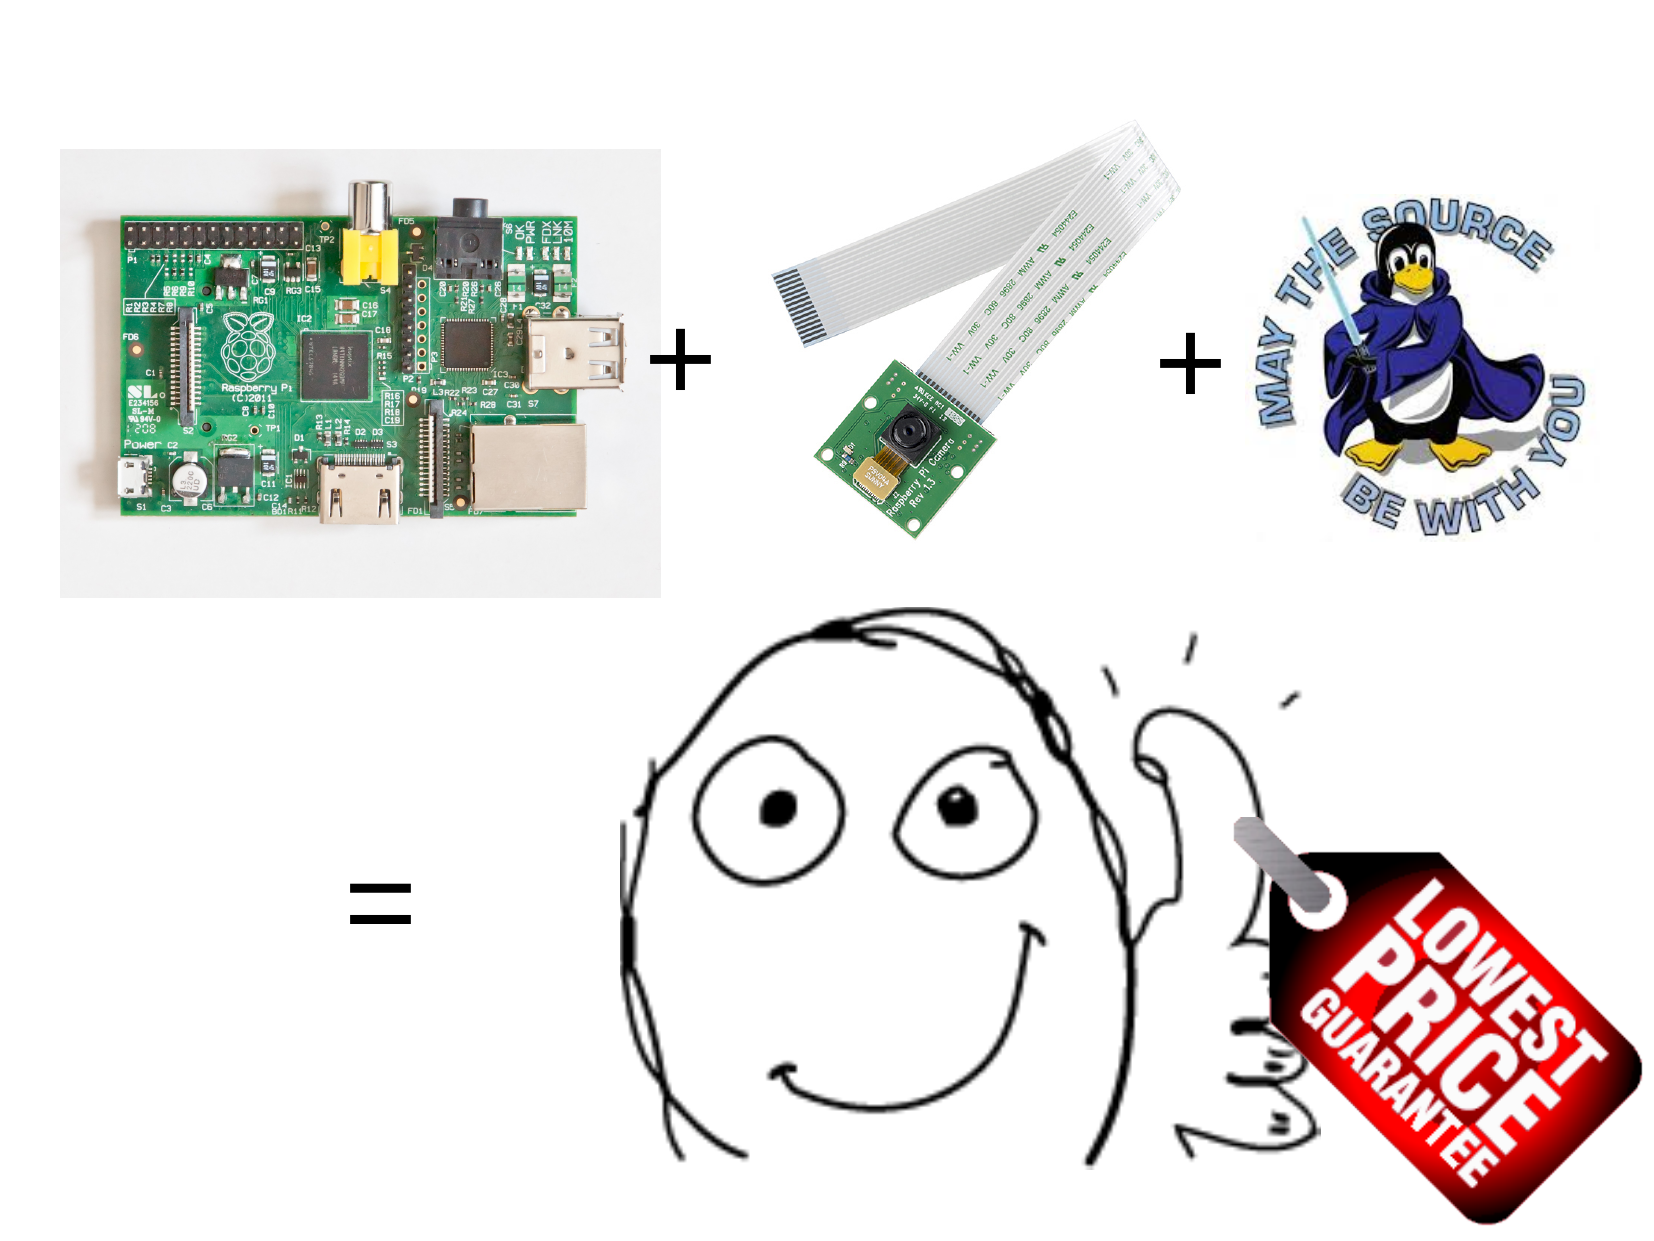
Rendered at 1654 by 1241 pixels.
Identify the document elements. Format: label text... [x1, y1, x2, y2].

text_box + [630, 280, 733, 436]
text_box + [1140, 285, 1243, 440]
picture [750, 107, 1198, 556]
picture [1245, 194, 1600, 542]
picture [620, 607, 1649, 1231]
text_box = [330, 825, 433, 980]
picture [60, 149, 661, 598]
